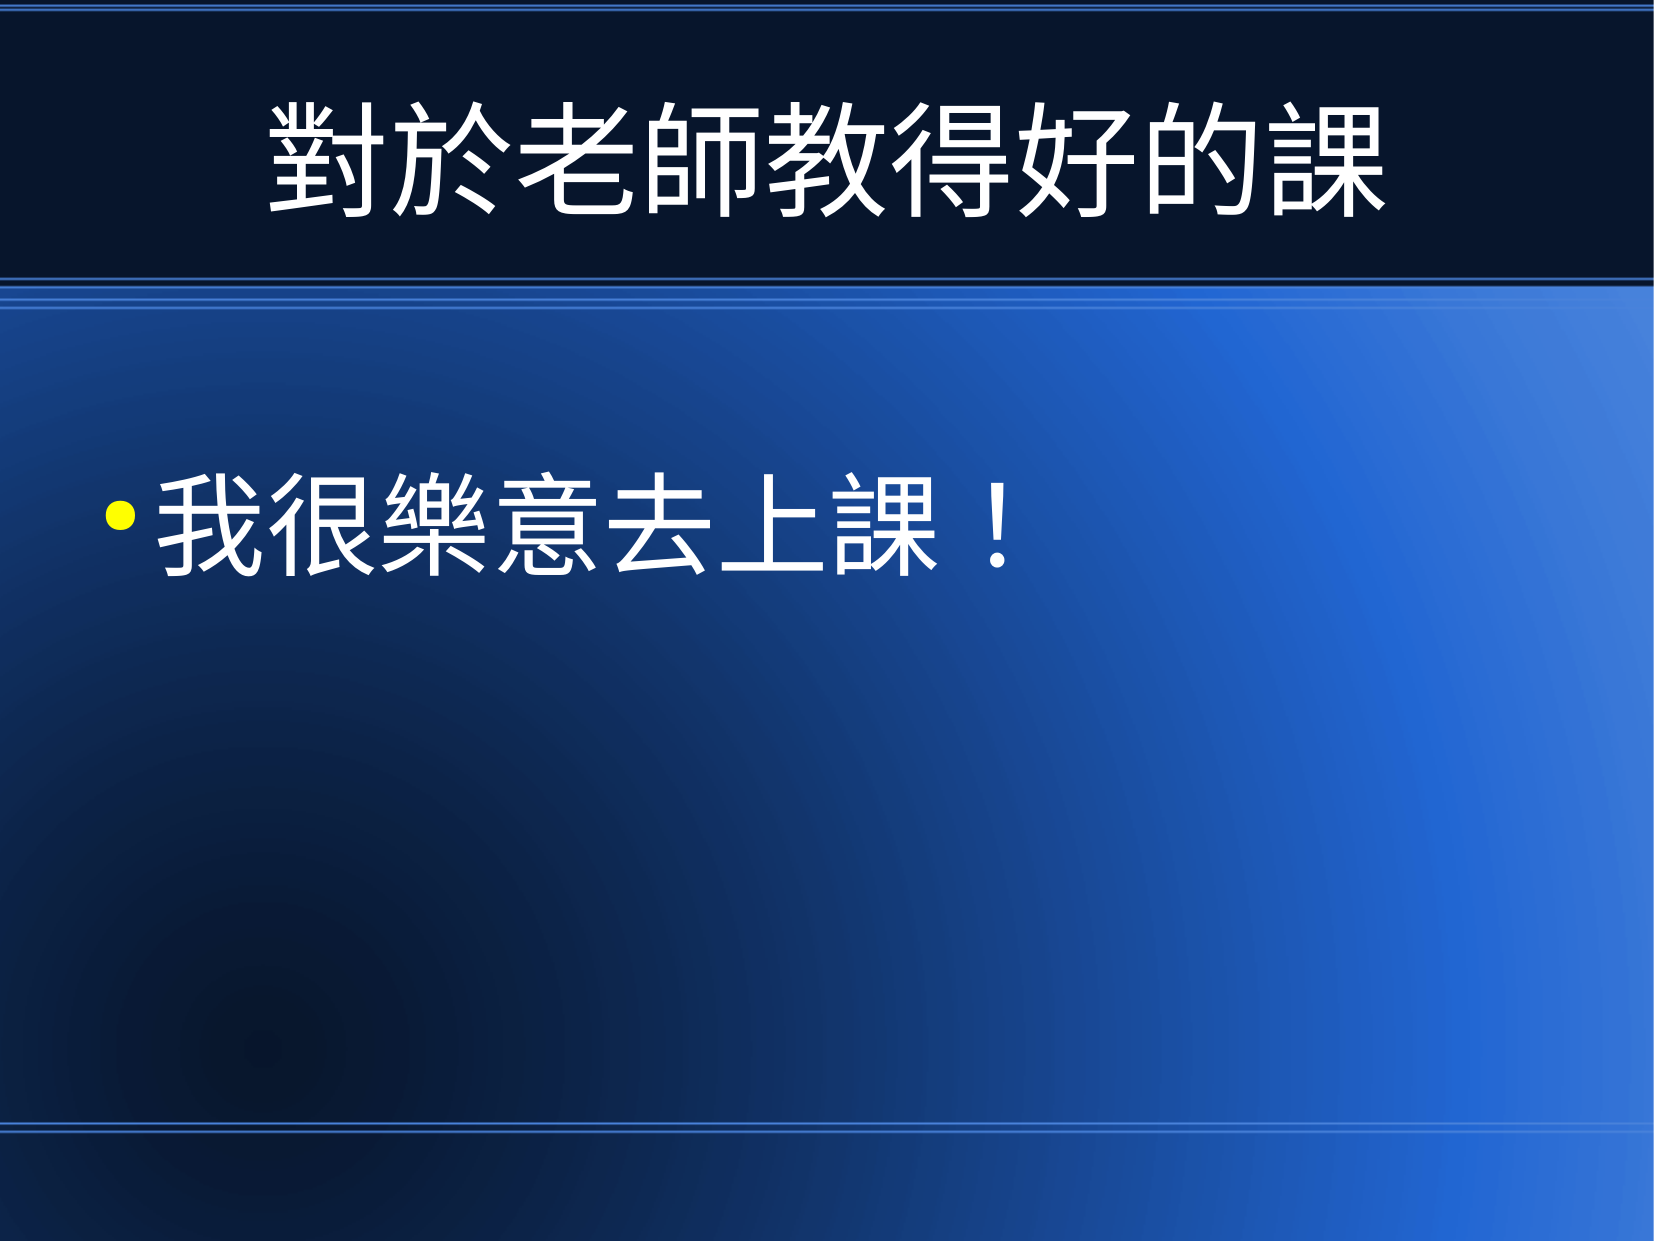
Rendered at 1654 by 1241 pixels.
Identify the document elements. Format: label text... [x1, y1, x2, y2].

list 我很樂意去上課！ [82, 355, 1571, 1241]
title 對於老師教得好的課 [82, 49, 1571, 257]
picture [0, 0, 1654, 1241]
